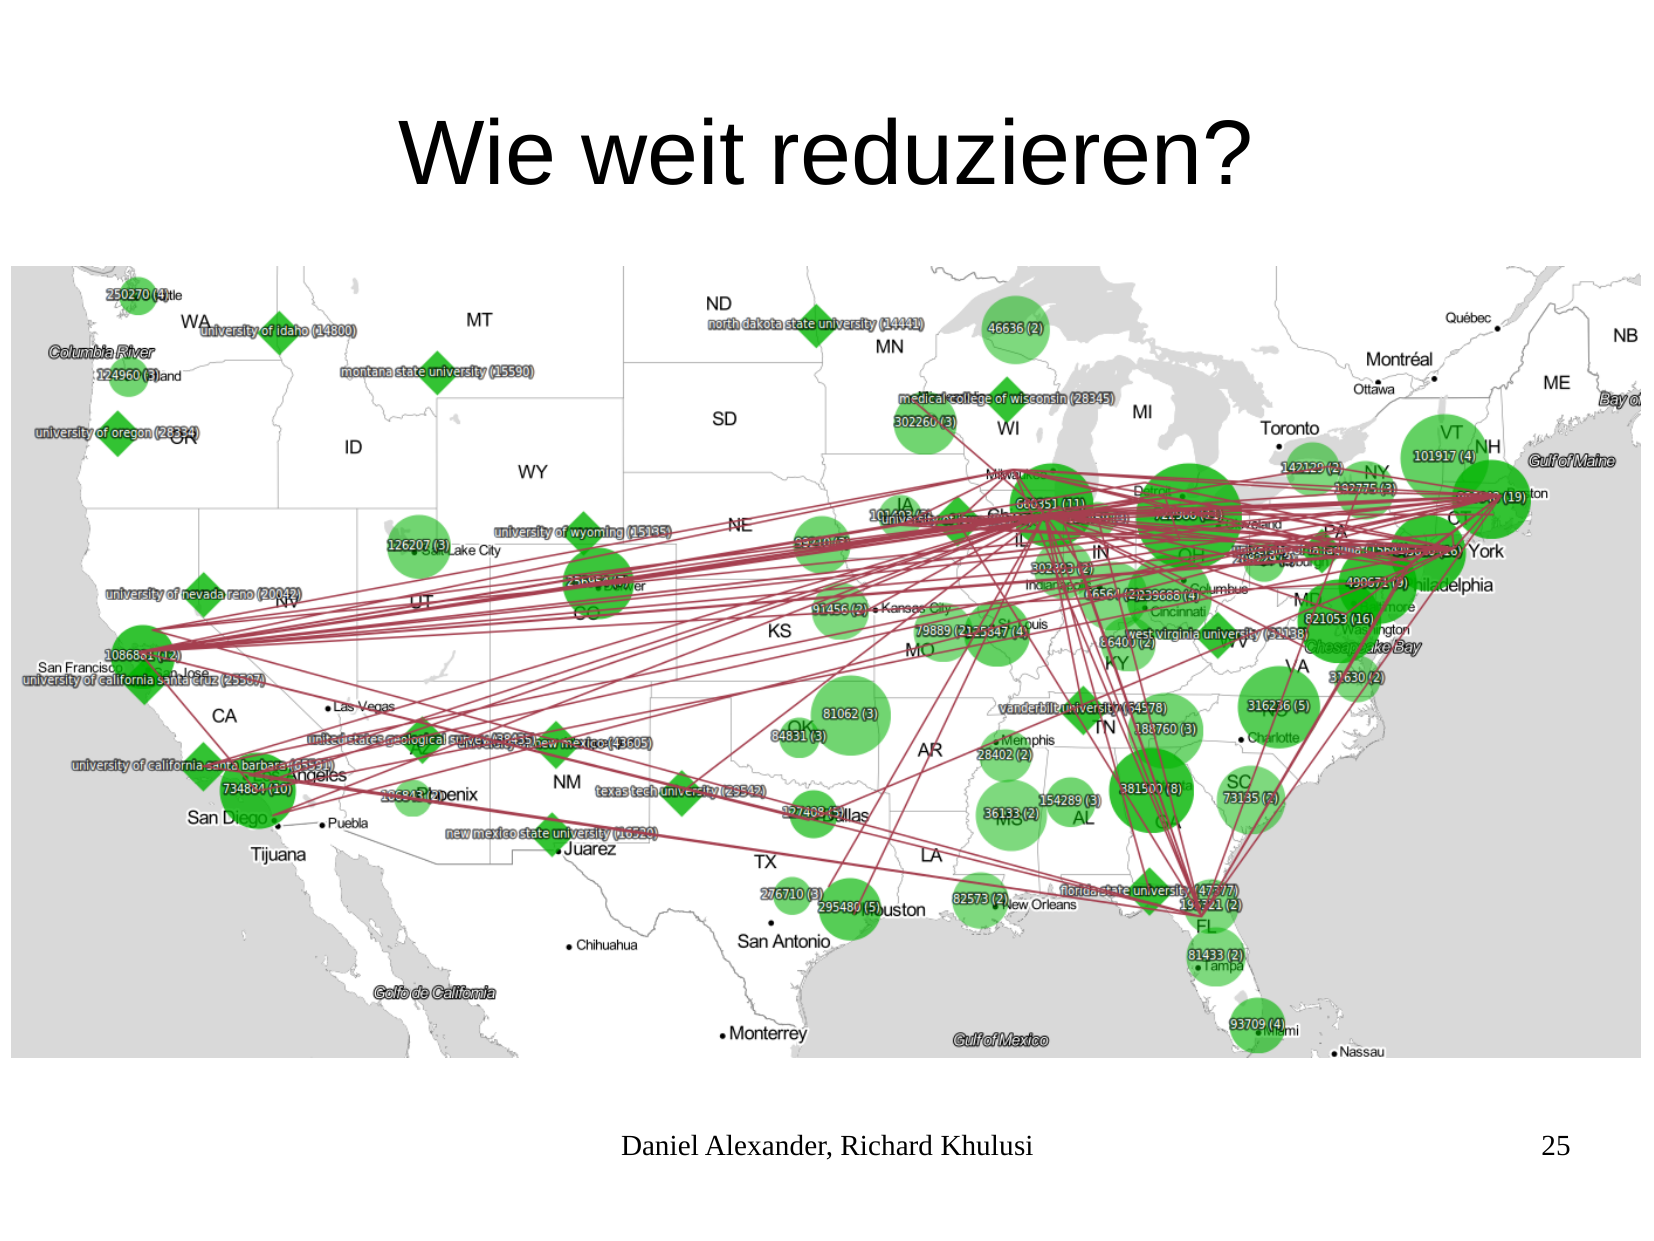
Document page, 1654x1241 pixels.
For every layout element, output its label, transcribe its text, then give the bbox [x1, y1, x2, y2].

picture [11, 266, 1641, 1058]
title Wie weit reduzieren? [82, 49, 1571, 257]
